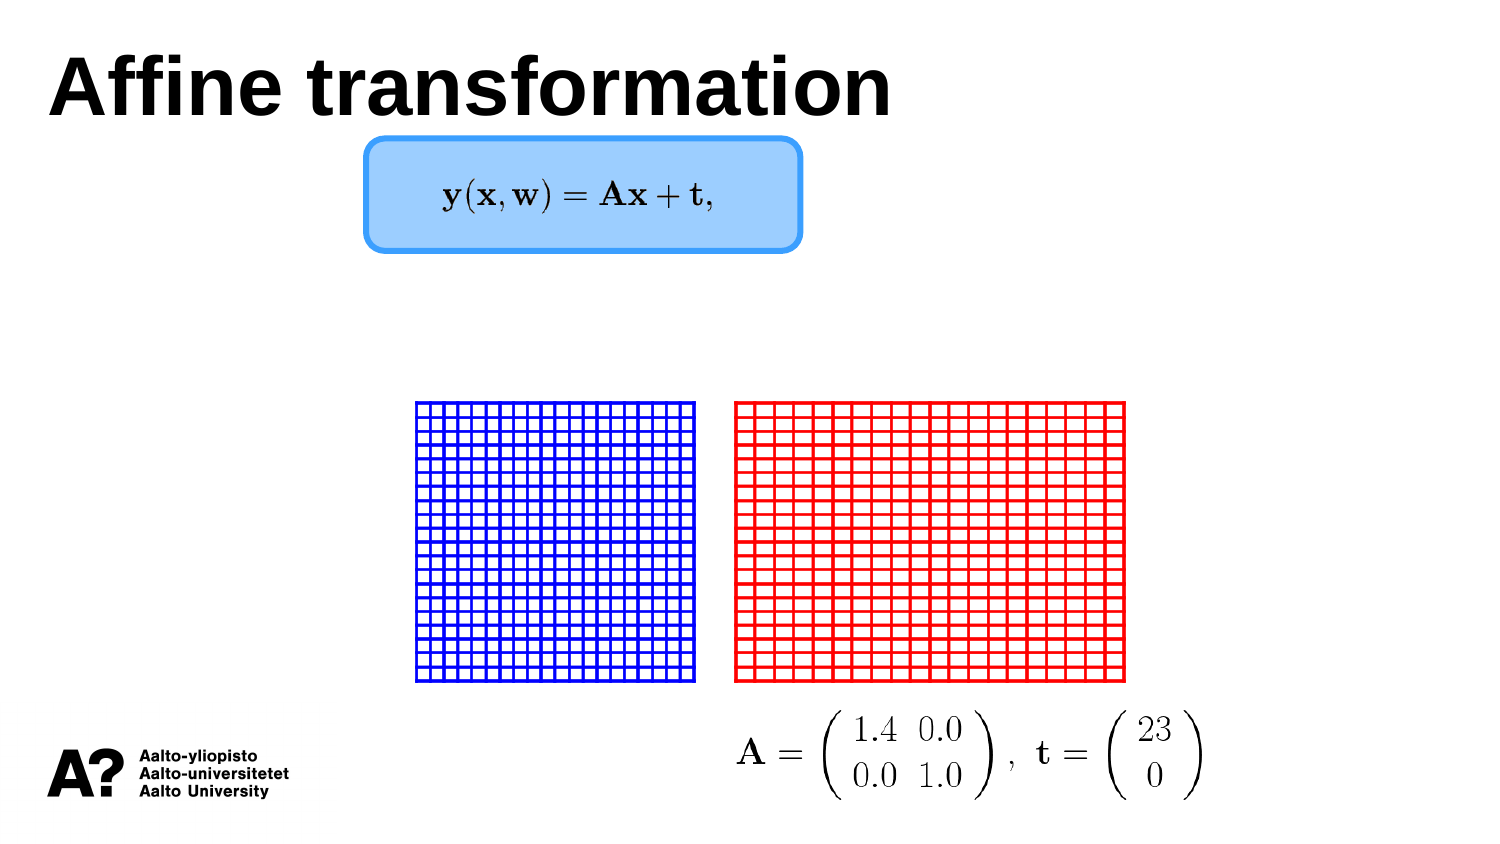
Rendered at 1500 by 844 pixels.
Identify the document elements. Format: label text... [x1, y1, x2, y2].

picture [387, 250, 1333, 834]
picture [436, 165, 715, 243]
list Affine transformation [47, 32, 1442, 197]
text_box [366, 138, 801, 251]
picture [0, 702, 337, 844]
